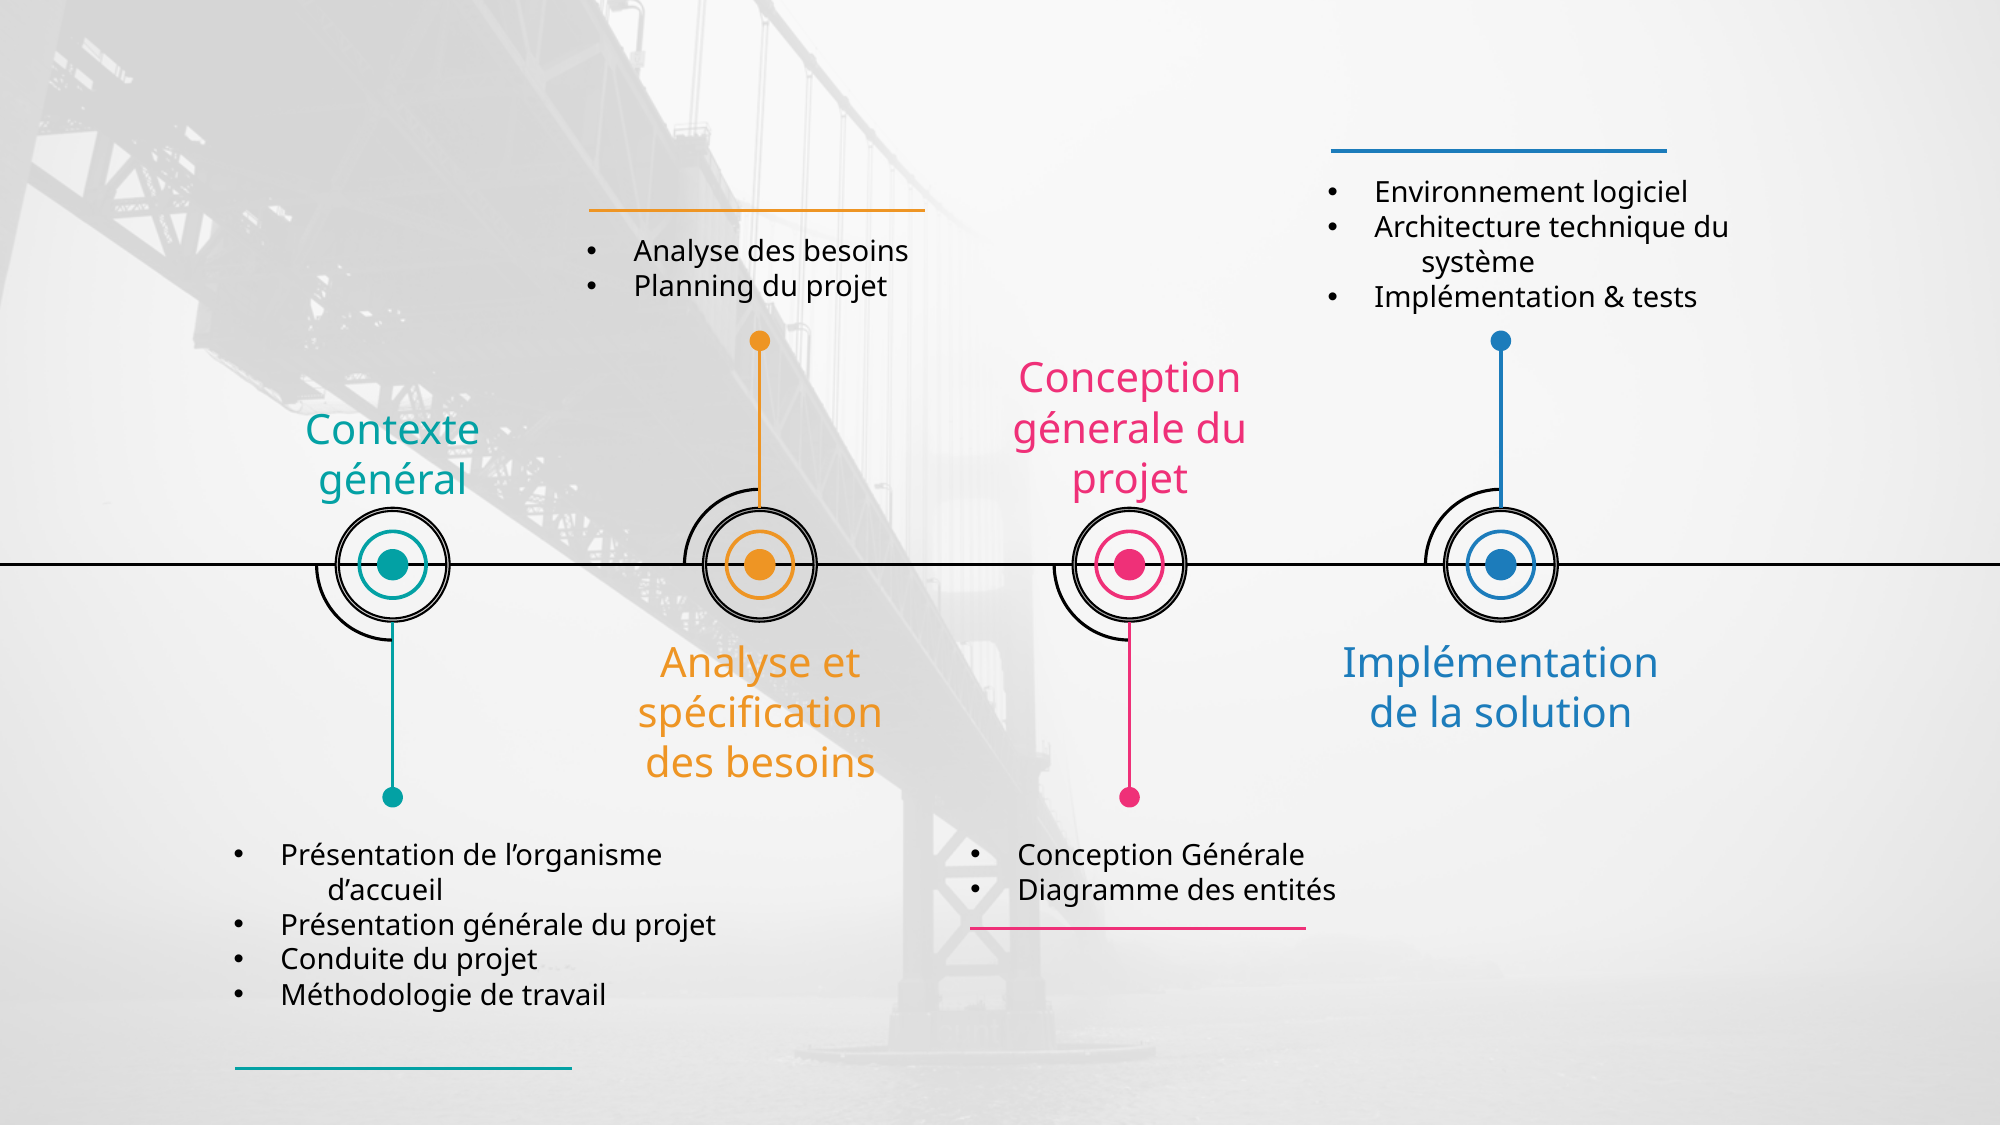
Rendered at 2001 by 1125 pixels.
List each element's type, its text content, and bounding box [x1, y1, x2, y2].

text_box Présentation de l’organisme d’accueil Présentation générale du projet Conduite du projet Méthodologie de travail [218, 828, 744, 1056]
text_box [0, 0, 2000, 1125]
text_box Conception Générale Diagramme des entités [955, 828, 1481, 915]
text_box Implémentation de la solution [1321, 628, 1681, 745]
text_box Analyse des besoins Planning du projet [571, 225, 1097, 312]
text_box Environnement logiciel Architecture technique du système Implémentation & tests [1312, 165, 1838, 323]
text_box Analyse et spécification des besoins [612, 628, 909, 795]
text_box Conception génerale du projet [987, 343, 1272, 511]
text_box Contexte général [268, 395, 517, 562]
